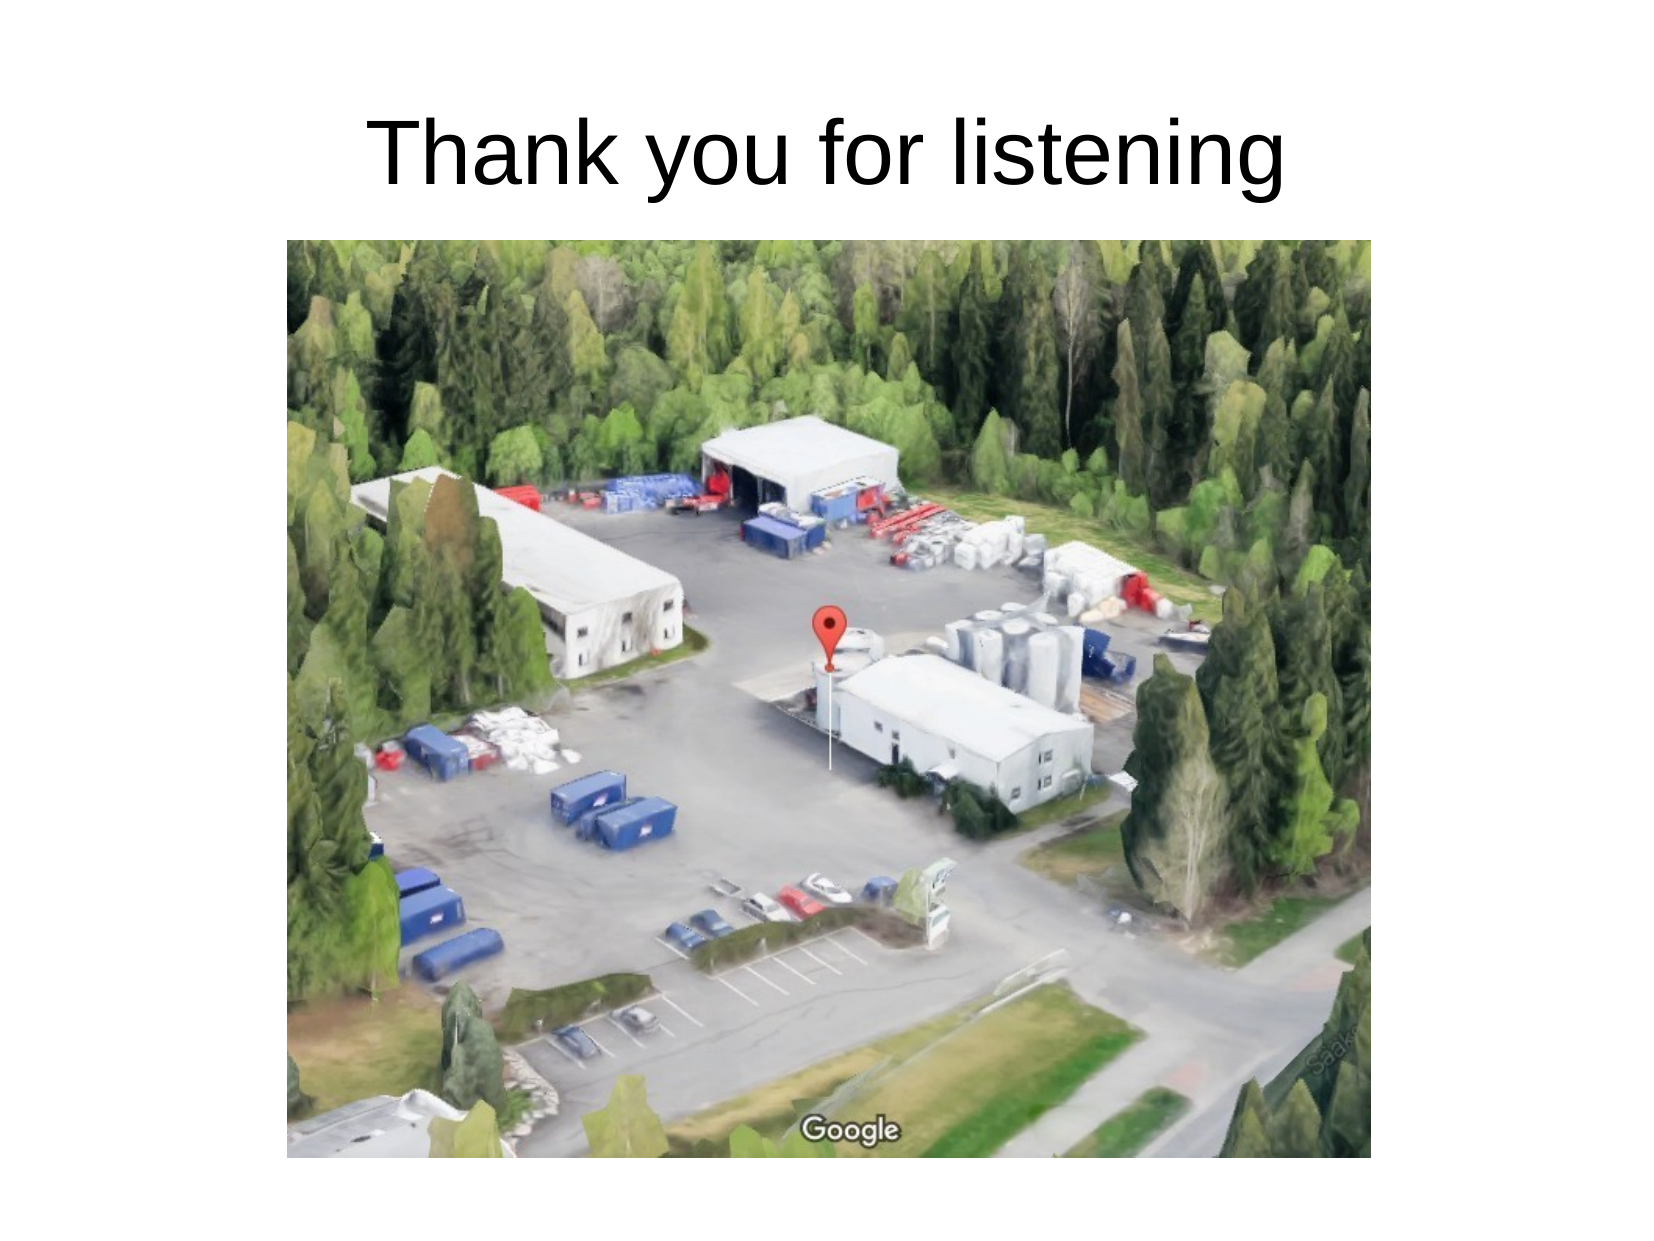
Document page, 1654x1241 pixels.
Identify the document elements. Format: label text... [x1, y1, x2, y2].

picture [287, 240, 1371, 1158]
title Thank you for listening [82, 49, 1571, 257]
